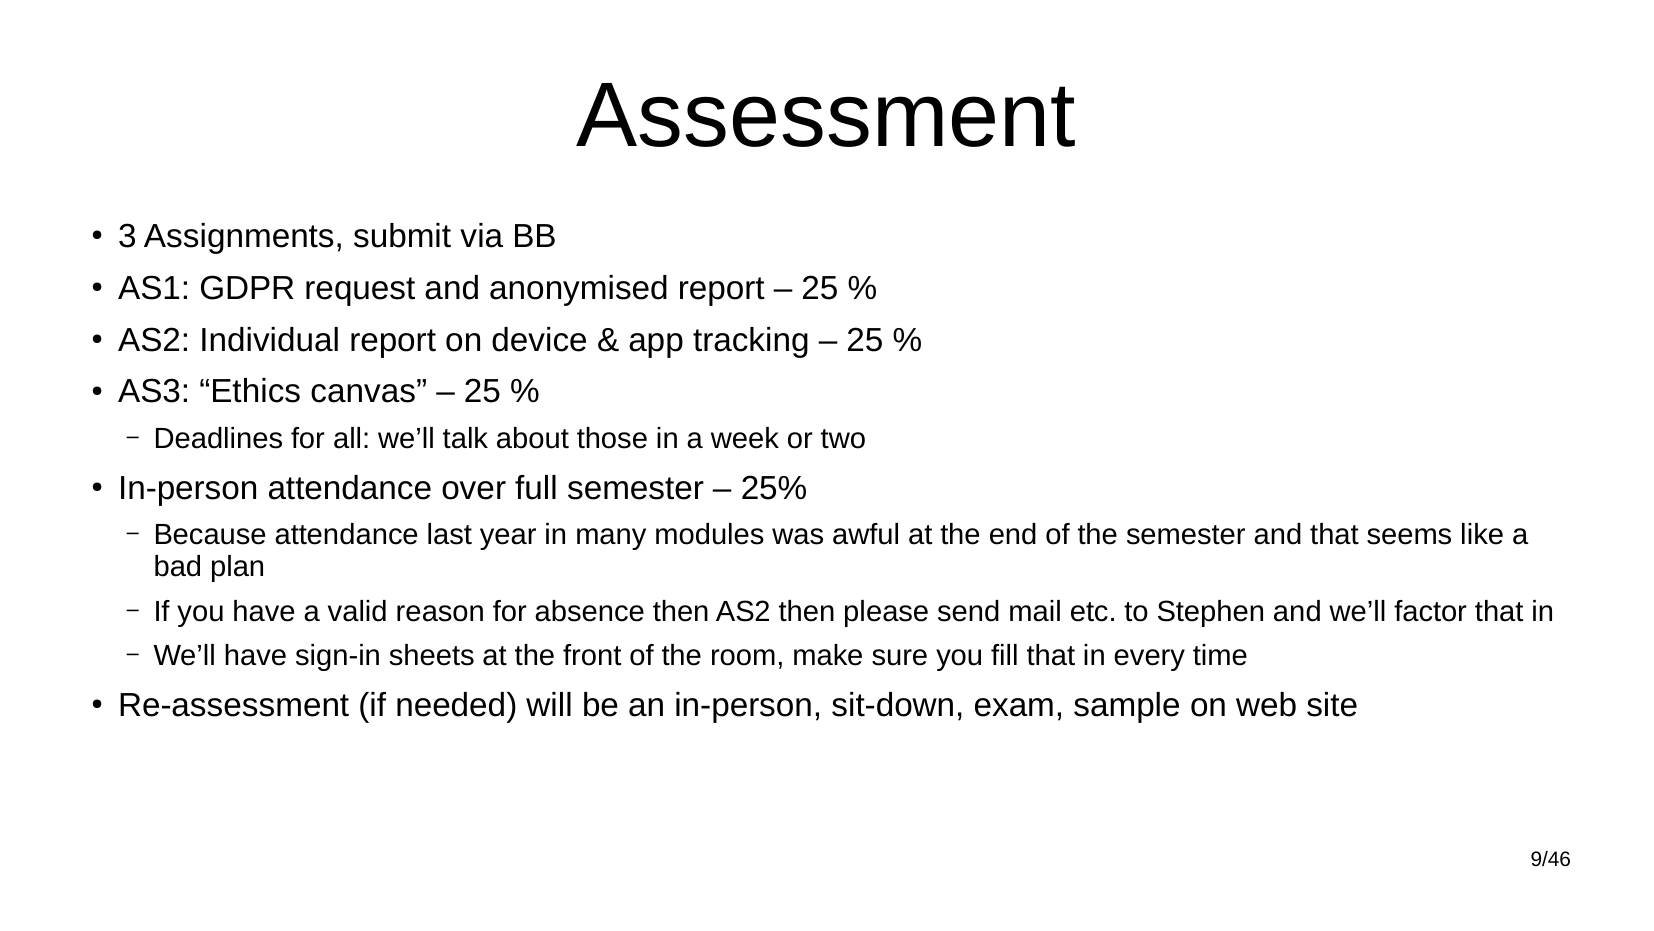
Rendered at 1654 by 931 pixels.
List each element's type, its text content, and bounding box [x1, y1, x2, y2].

title Assessment [82, 37, 1571, 193]
list 3 Assignments, submit via BB AS1: GDPR request and anonymised report – 25 % AS2: Individual report on device & app tracking – 25 % AS3: “Ethics canvas” – 25 % Deadlines for all: we’ll talk about those in a week or two In-person attendance over full semester – 25% Because attendance last year in many modules was awful at the end of the semester and that seems like a bad plan If you have a valid reason for absence then AS2 then please send mail etc. to Stephen and we’ll factor that in We’ll have sign-in sheets at the front of the room, make sure you fill that in every time Re-assessment (if needed) will be an in-person, sit-down, exam, sample on web site [82, 217, 1571, 758]
